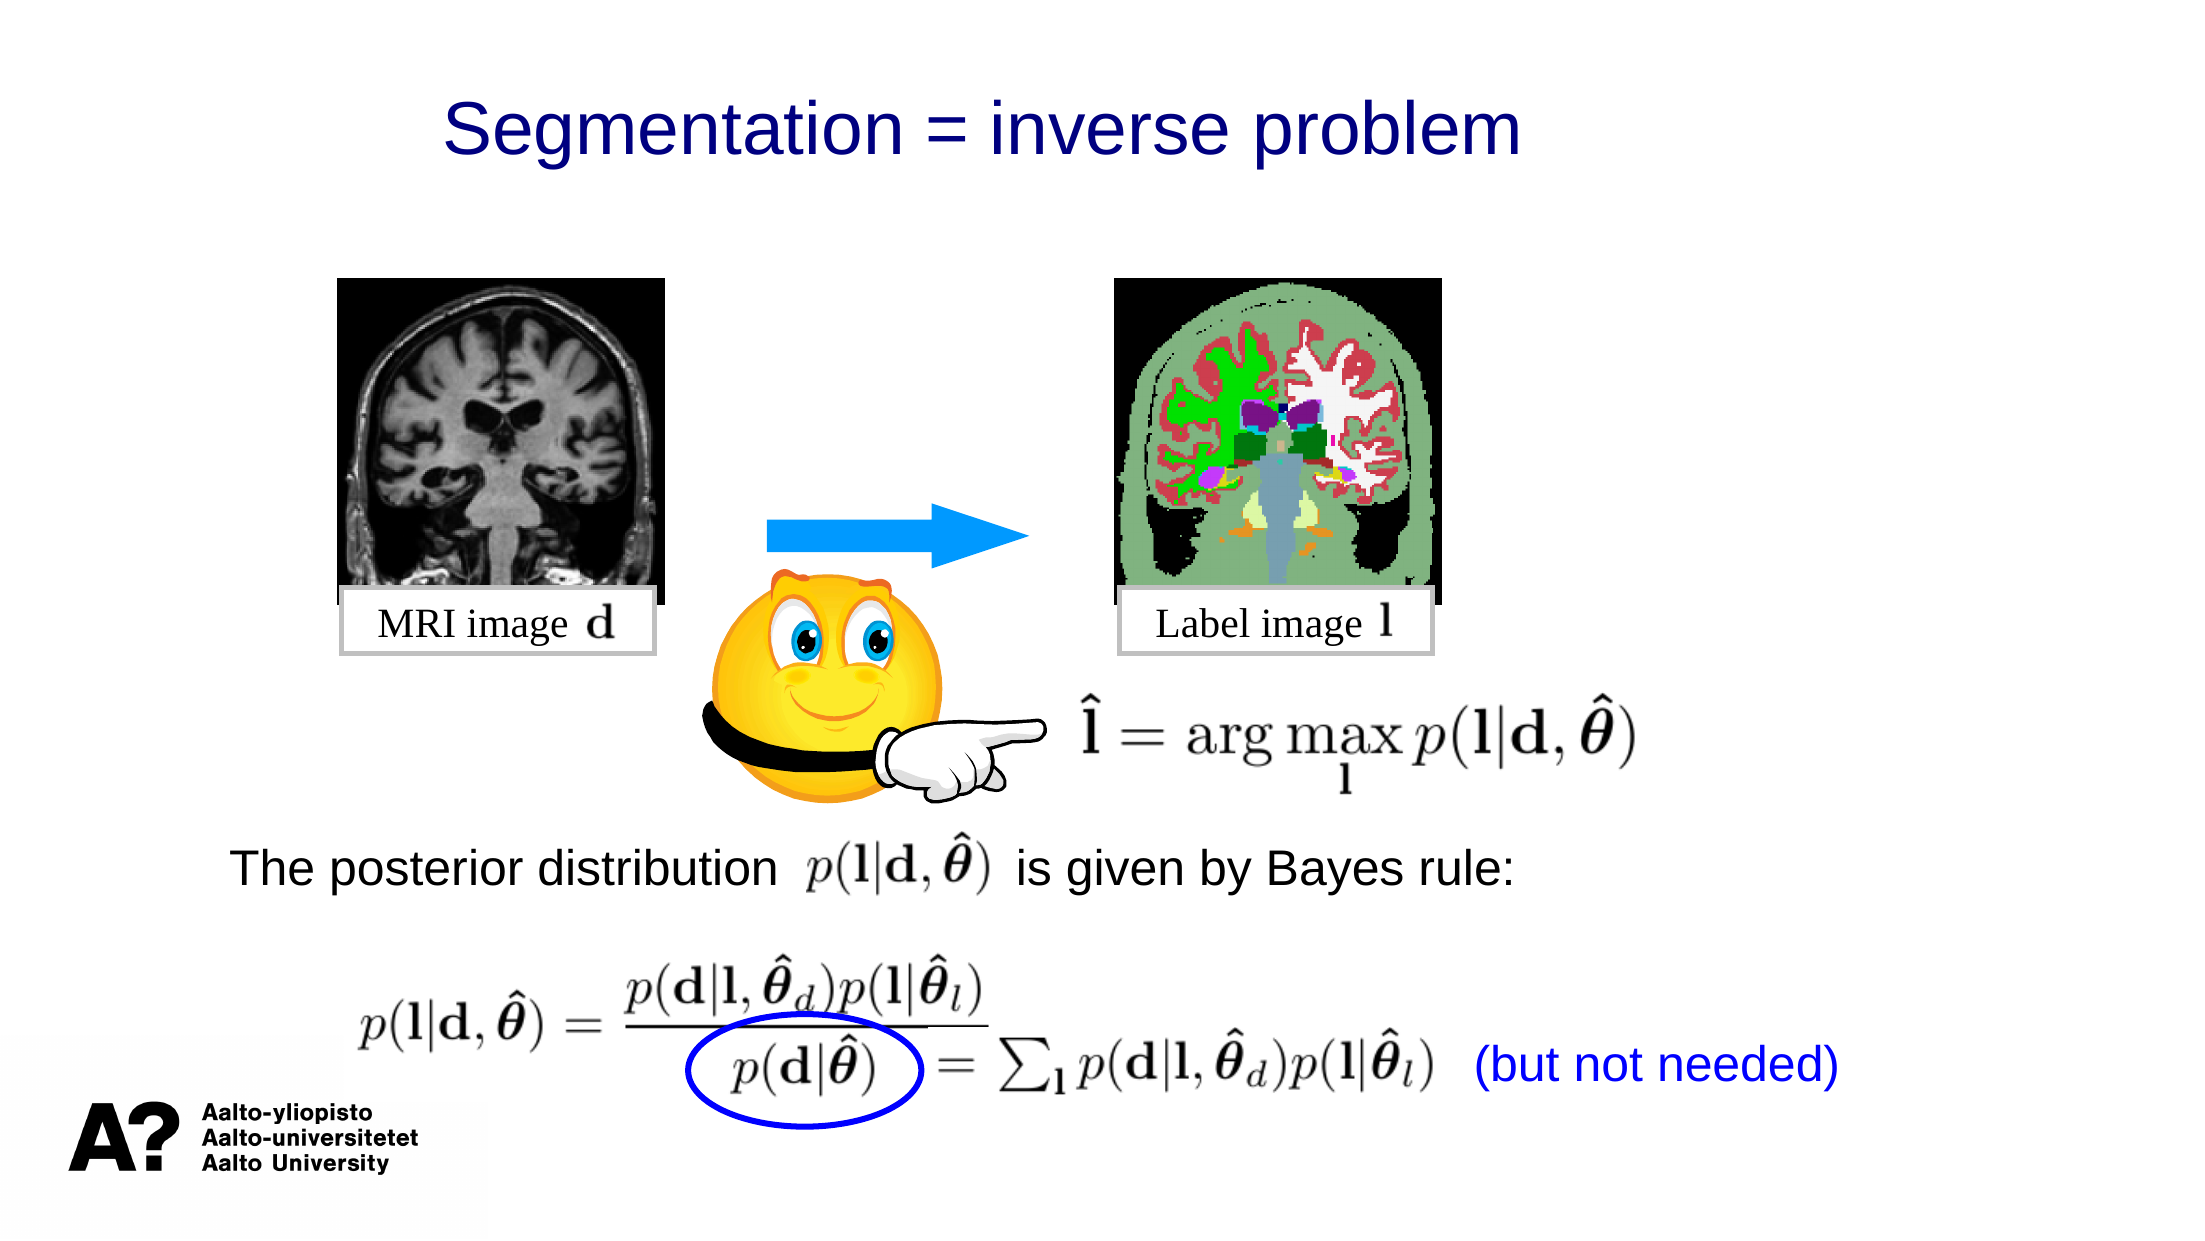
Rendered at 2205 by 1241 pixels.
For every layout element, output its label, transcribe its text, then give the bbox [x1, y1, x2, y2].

picture [702, 568, 1047, 804]
text_box Label image [1119, 587, 1433, 654]
picture [806, 831, 991, 904]
picture [337, 278, 665, 605]
text_box (but not needed) [1458, 1023, 1856, 1099]
text_box [766, 503, 1030, 568]
text_box MRI image [341, 587, 655, 654]
text_box The posterior distribution is given by Bayes rule: [214, 828, 1665, 1004]
picture [564, 590, 633, 648]
picture [0, 947, 1436, 1239]
title Segmentation = inverse problem [326, 65, 1640, 179]
picture [692, 1018, 918, 1102]
picture [1068, 681, 1638, 799]
picture [1114, 278, 1442, 649]
